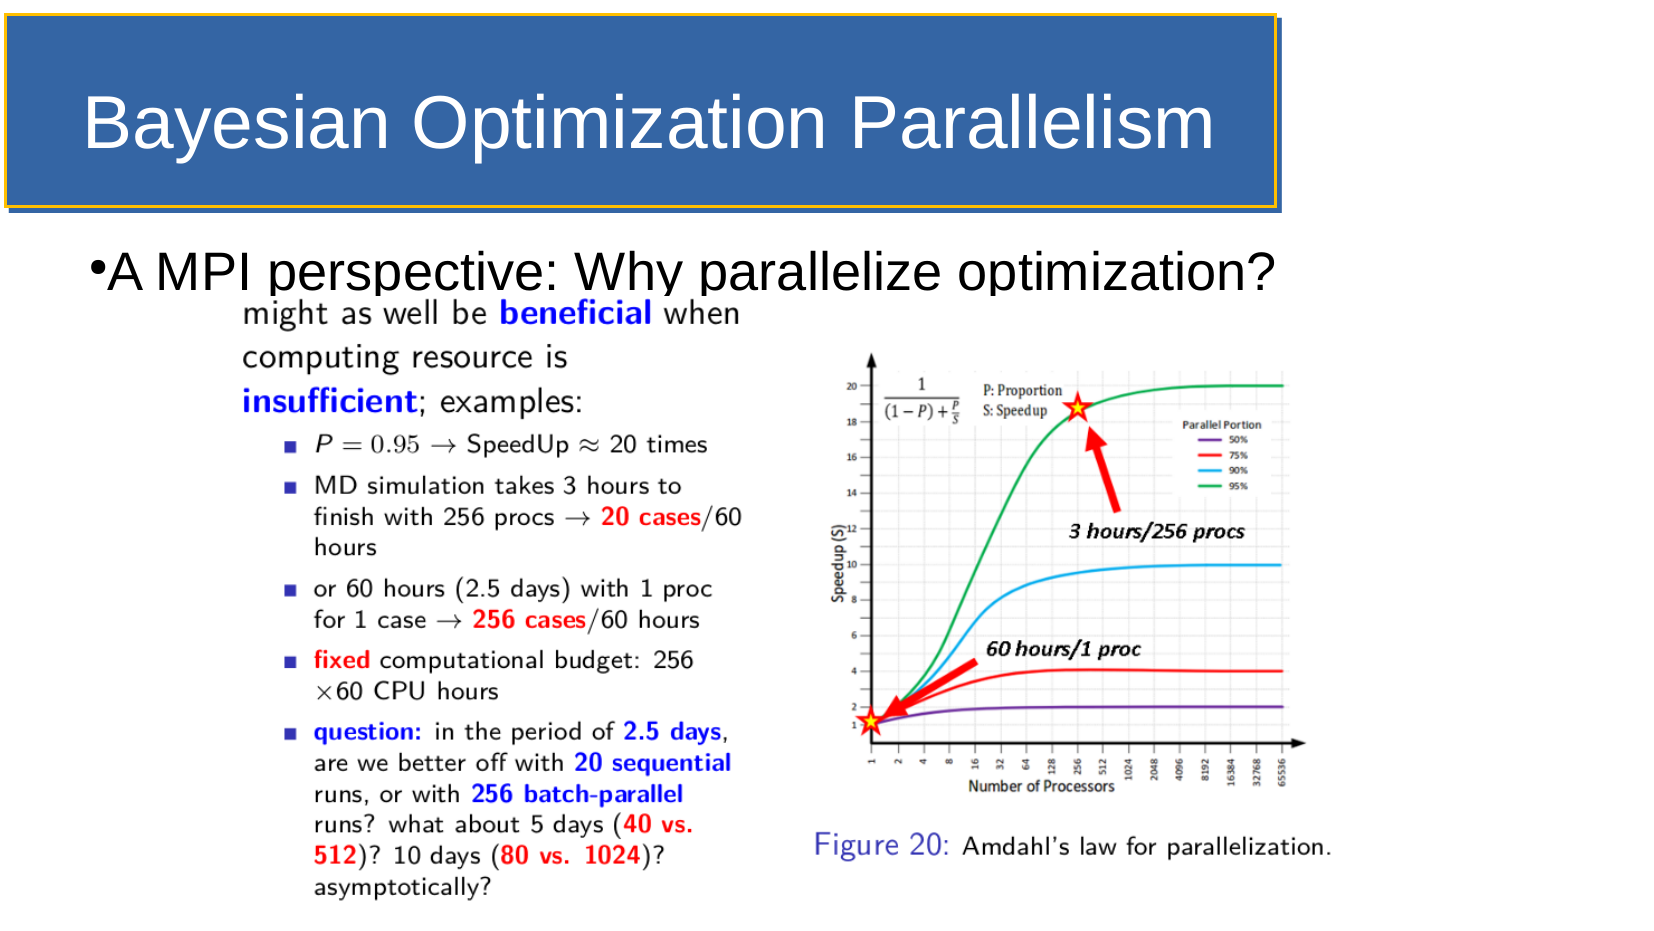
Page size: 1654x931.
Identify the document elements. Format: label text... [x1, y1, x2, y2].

title Bayesian Optimization Parallelism [82, 44, 1235, 192]
picture [232, 296, 1345, 905]
list A MPI perspective: Why parallelize optimization? [88, 236, 1565, 798]
